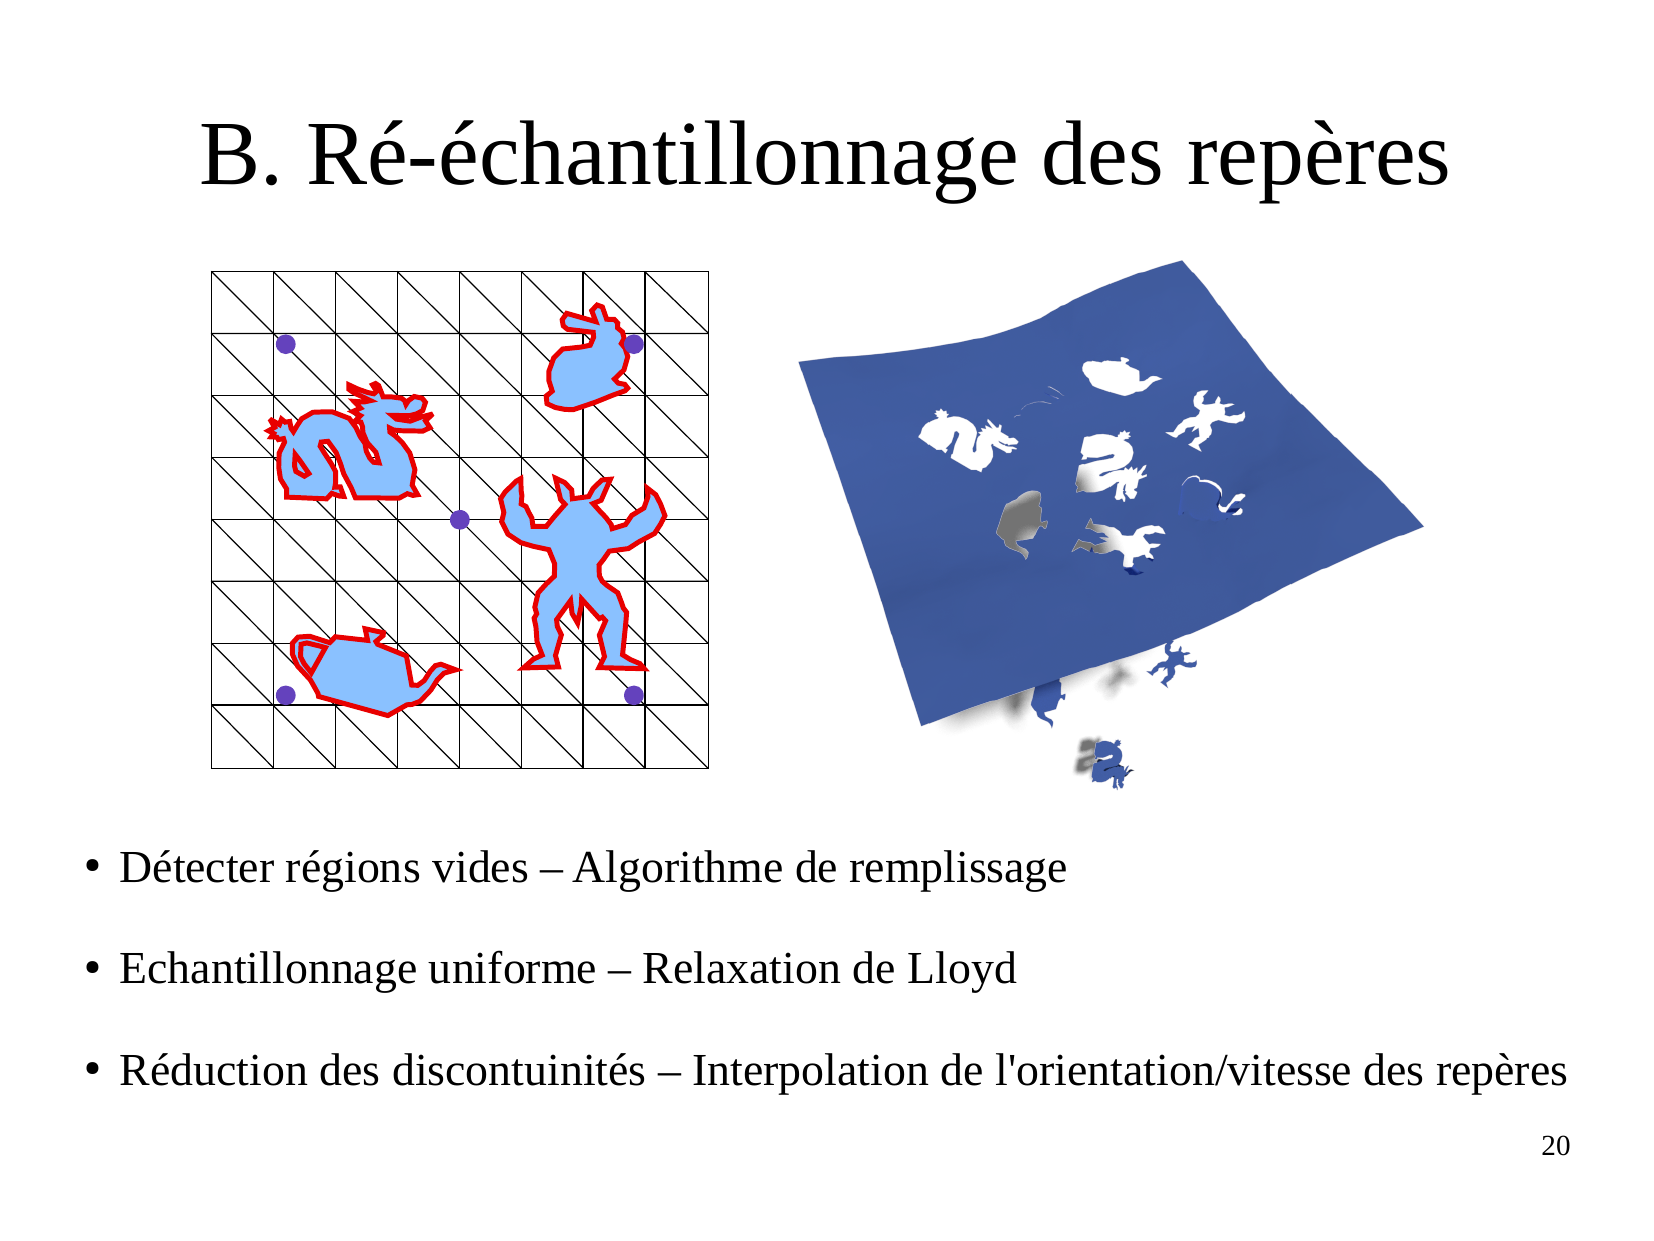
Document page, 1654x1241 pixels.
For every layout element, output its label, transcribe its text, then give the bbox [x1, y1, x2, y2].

text_box Détecter régions vides – Algorithme de remplissage Echantillonnage uniforme – Relaxation de Lloyd Réduction des discontuinités – Interpolation de l'orientation/vitesse des repères [69, 834, 1585, 1105]
title B. Ré-échantillonnage des repères [82, 49, 1571, 257]
picture [749, 240, 1473, 799]
picture [180, 240, 739, 799]
